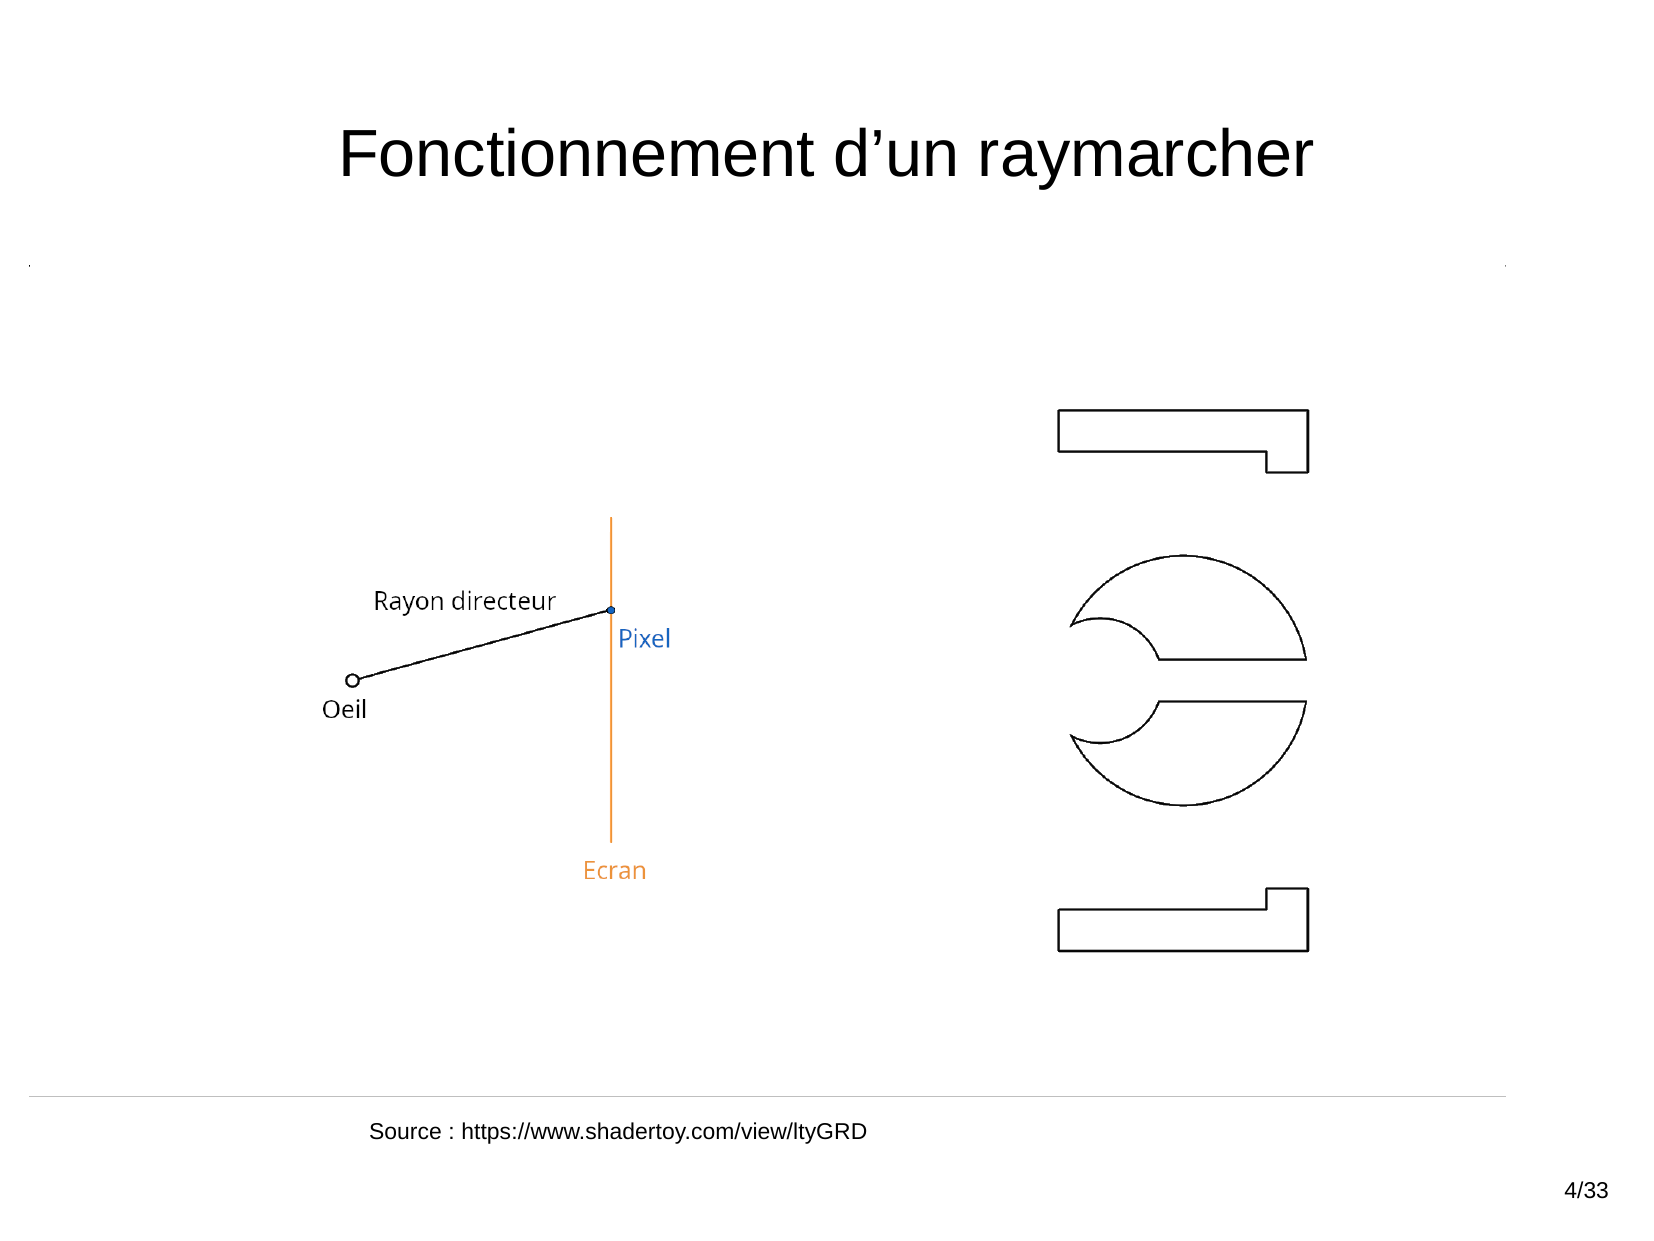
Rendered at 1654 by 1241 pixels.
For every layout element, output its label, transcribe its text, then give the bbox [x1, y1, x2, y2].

picture [29, 265, 1506, 1097]
title Fonctionnement d’un raymarcher [82, 49, 1571, 257]
text_box Source : https://www.shadertoy.com/view/ltyGRD [354, 1111, 883, 1152]
text_box 4/33 [1549, 1170, 1625, 1211]
